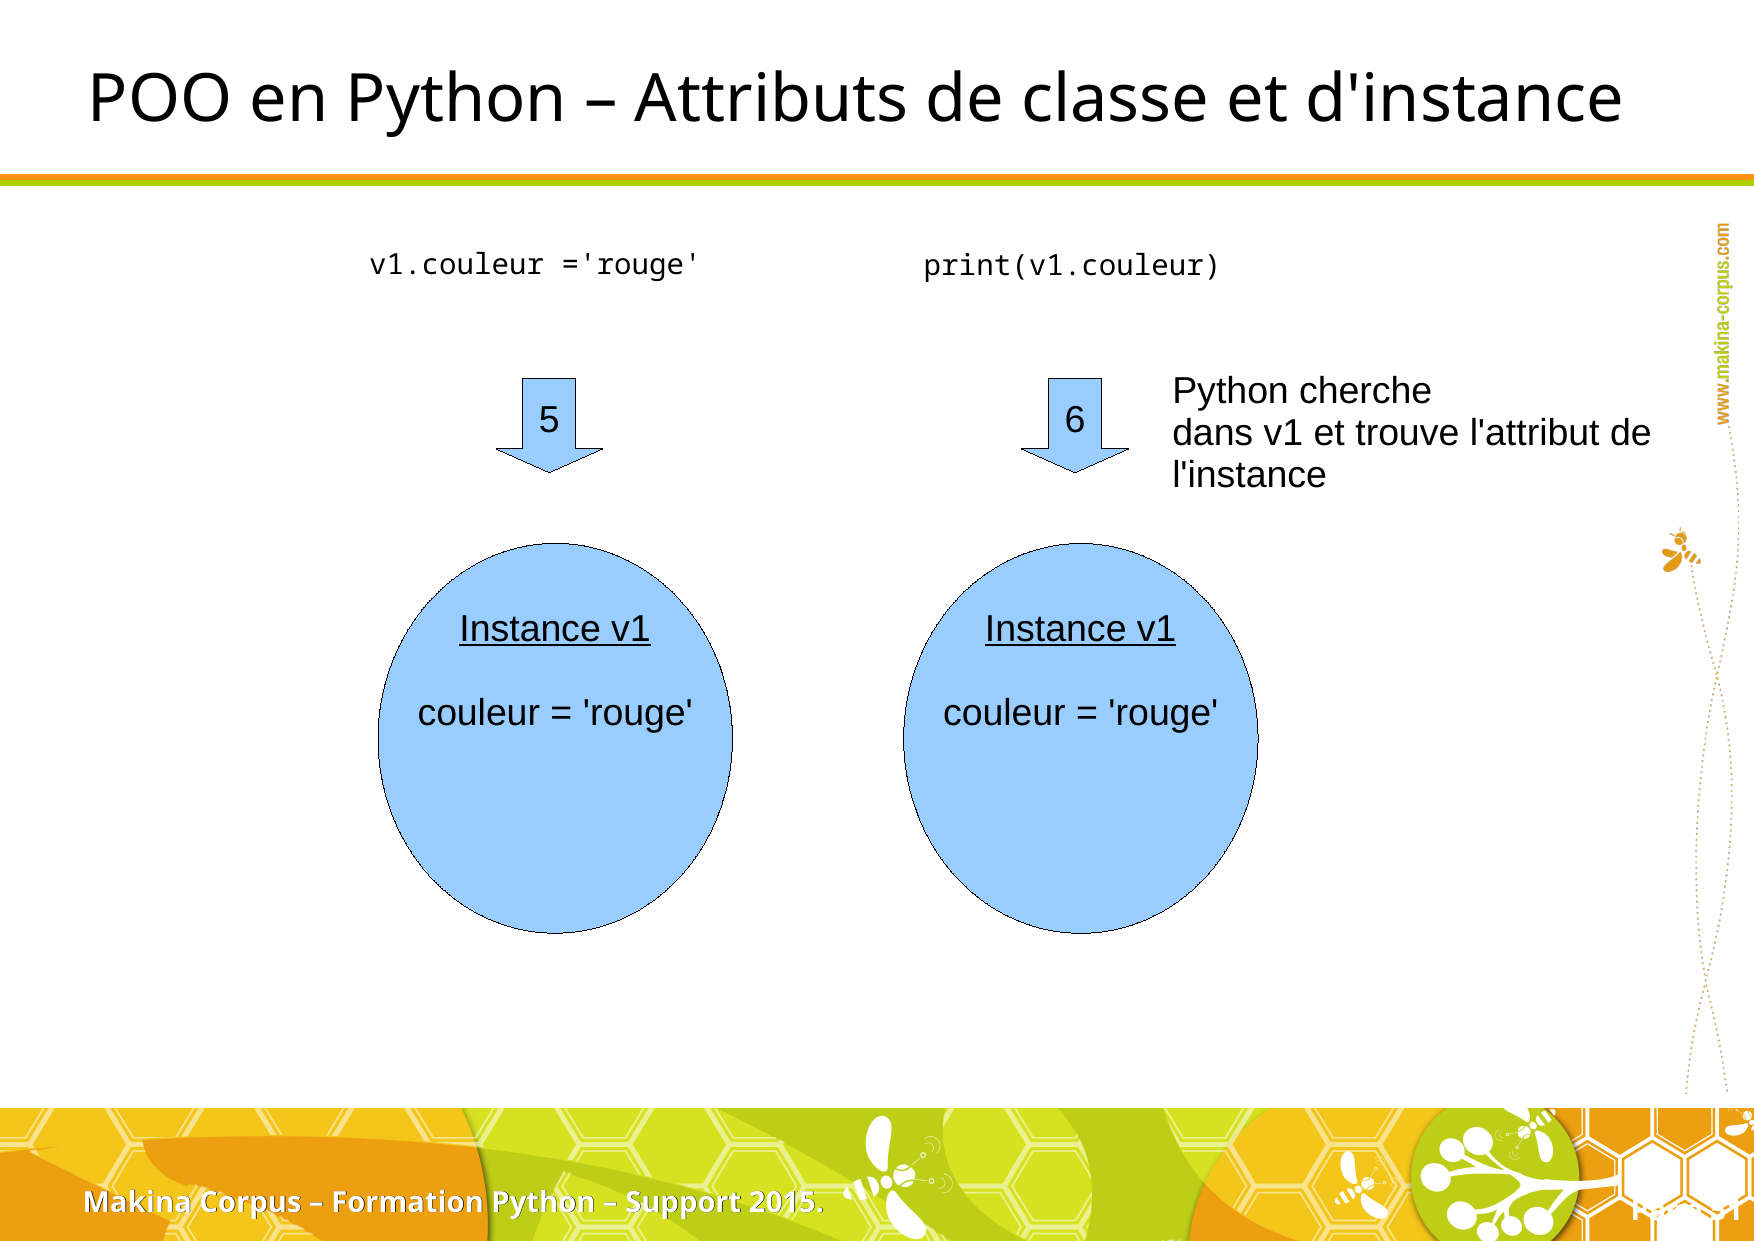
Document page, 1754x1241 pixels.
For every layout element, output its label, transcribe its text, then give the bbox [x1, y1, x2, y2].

title POO en Python – Attributs de classe et d'instance [87, 31, 1667, 160]
text_box Instance v1 couleur = 'rouge' [903, 543, 1259, 934]
text_box Instance v1 couleur = 'rouge' [378, 543, 733, 934]
text_box Python cherche dans v1 et trouve l'attribut de l'instance [1157, 361, 1678, 503]
text_box print(v1.couleur) [909, 236, 1247, 286]
picture [1639, 203, 1754, 1093]
text_box 6 [1021, 378, 1129, 473]
picture [0, 1108, 1754, 1241]
text_box 5 [496, 378, 603, 473]
text_box v1.couleur ='rouge' [354, 236, 721, 296]
